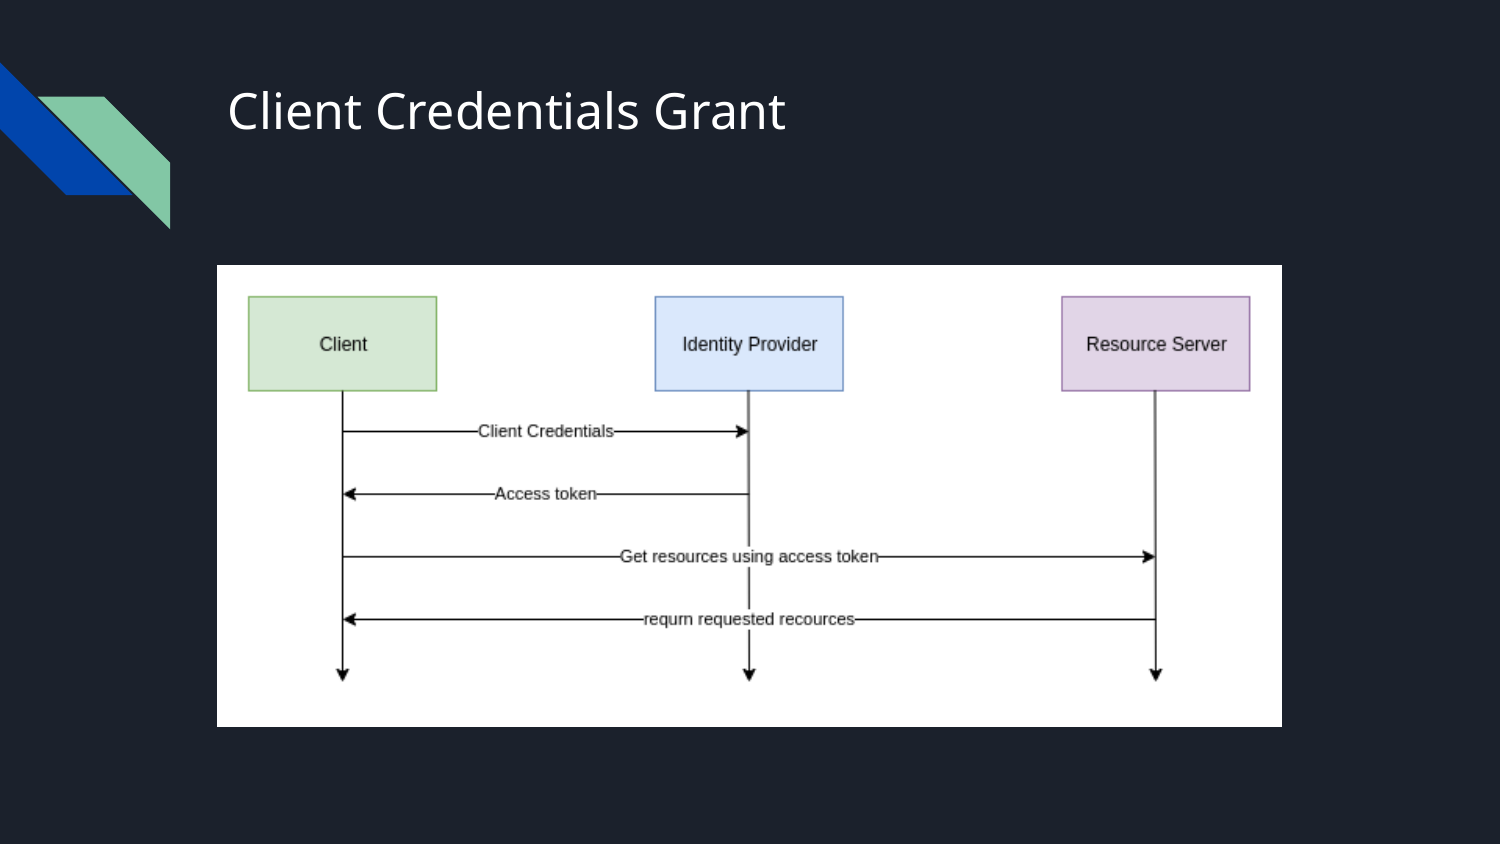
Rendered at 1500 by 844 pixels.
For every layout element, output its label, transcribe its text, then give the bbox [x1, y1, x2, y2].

picture [217, 265, 1282, 727]
title Client Credentials Grant [212, 64, 1368, 215]
